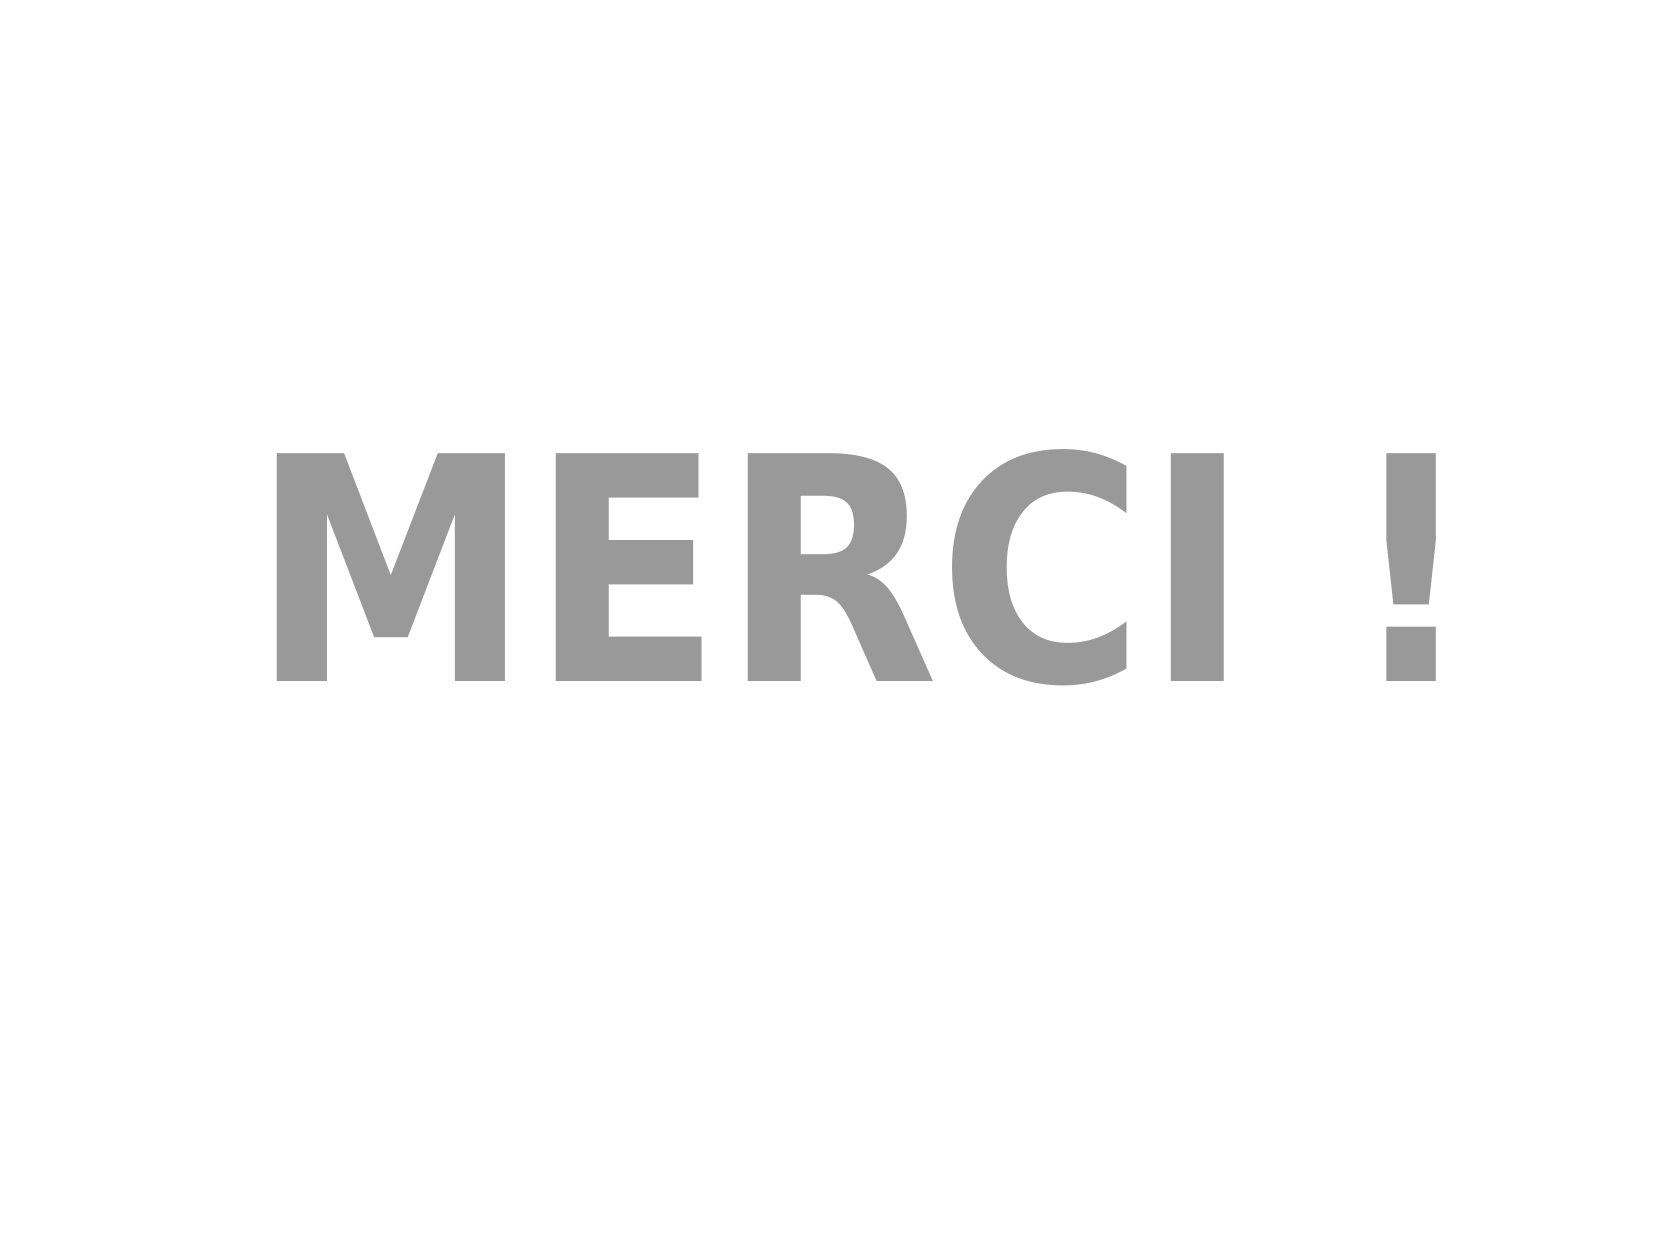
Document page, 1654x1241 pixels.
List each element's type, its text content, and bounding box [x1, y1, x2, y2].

text_box MERCI ! [236, 383, 1491, 763]
